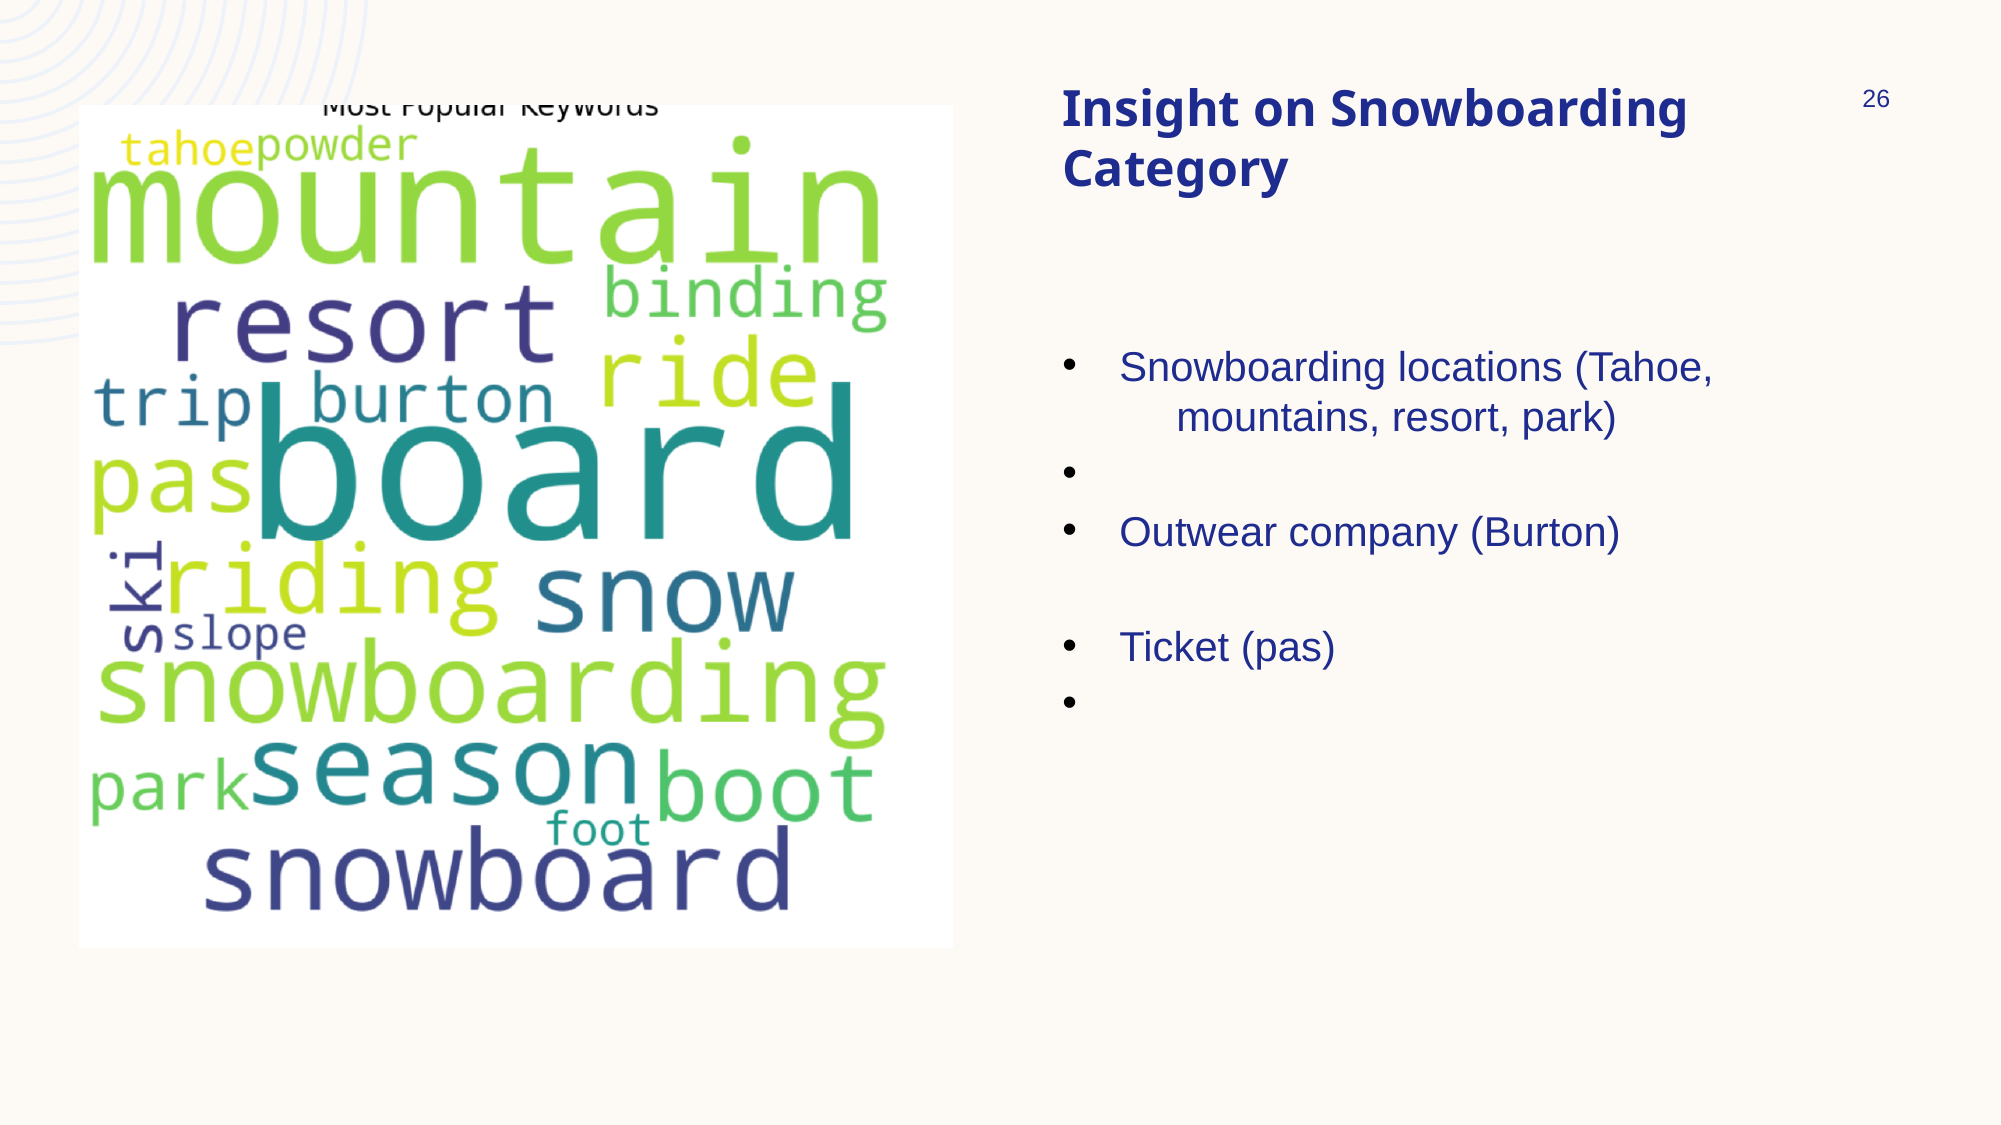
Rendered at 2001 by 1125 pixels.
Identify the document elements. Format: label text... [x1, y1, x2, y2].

list Insight on Snowboarding Category Snowboarding locations (Tahoe, mountains, resort, park) Outwear company (Burton) Ticket (pas) [1047, 69, 1942, 1056]
picture [79, 105, 953, 948]
text_box [1795, 75, 1958, 121]
